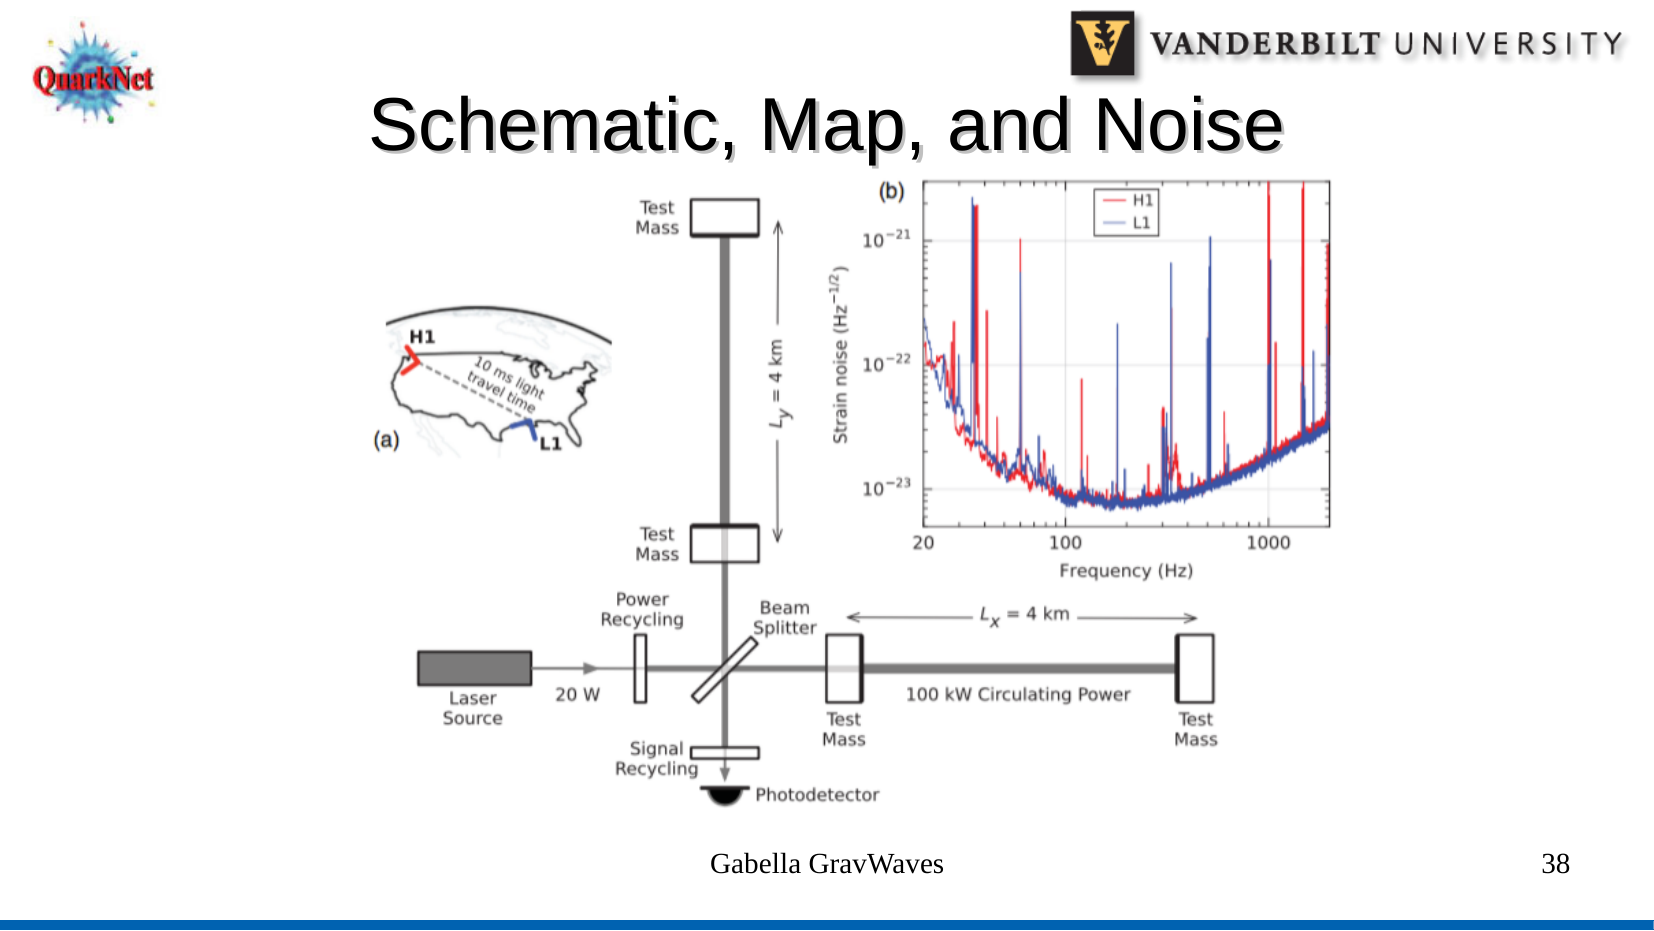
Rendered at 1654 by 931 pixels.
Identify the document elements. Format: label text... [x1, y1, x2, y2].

picture [1067, 8, 1637, 91]
picture [19, 16, 166, 135]
picture [330, 171, 1381, 820]
title Schematic, Map, and Noise [121, 77, 1534, 172]
